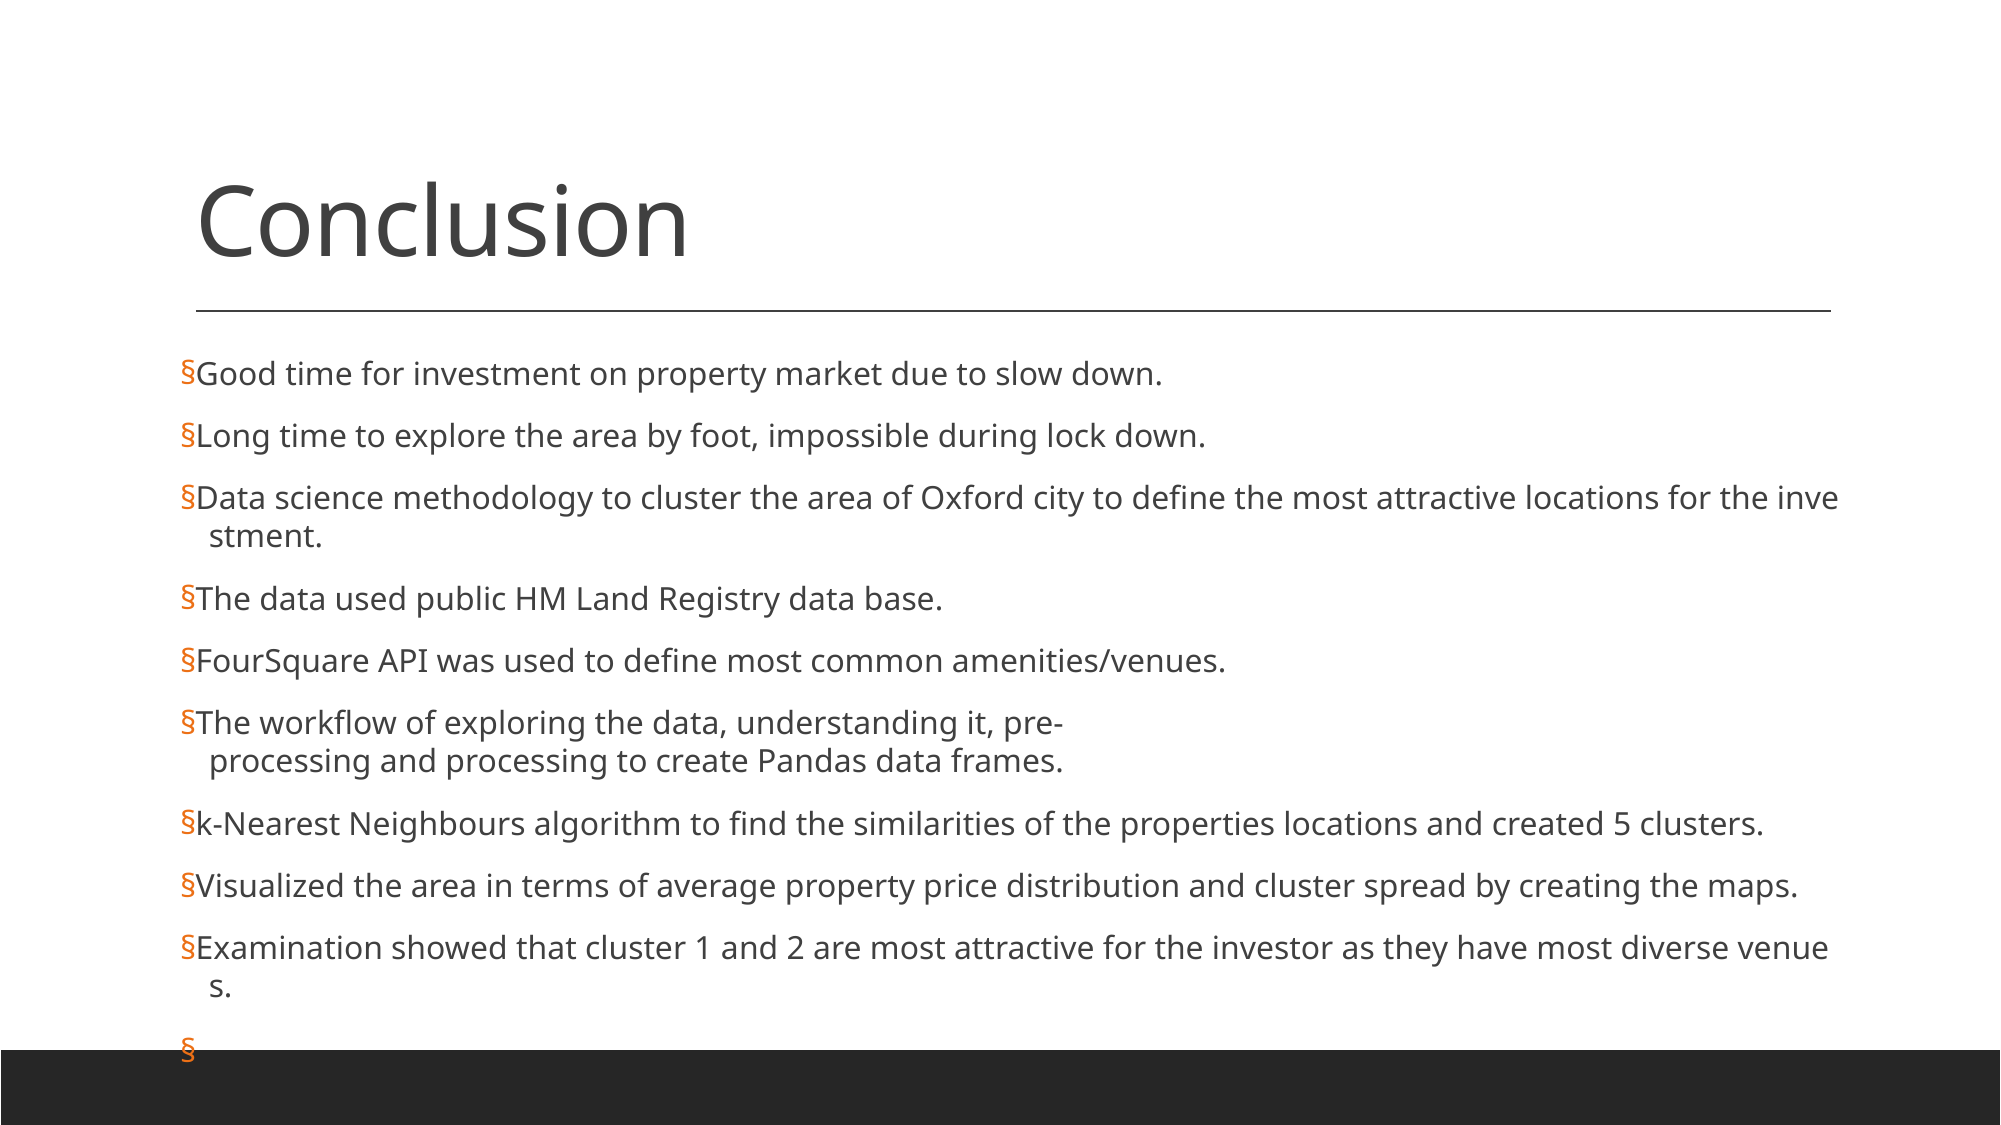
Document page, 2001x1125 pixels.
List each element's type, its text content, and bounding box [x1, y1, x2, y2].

title Conclusion [180, 47, 1831, 286]
list Good time for investment on property market due to slow down. Long time to explore the area by foot, impossible during lock down. Data science methodology to cluster the area of Oxford city to define the most attractive locations for the investment. The data used public HM Land Registry data base. FourSquare API was used to define most common amenities/venues. The workflow of exploring the data, understanding it, pre-processing and processing to create Pandas data frames. k-Nearest Neighbours algorithm to find the similarities of the properties locations and created 5 clusters. Visualized the area in terms of average property price distribution and cluster spread by creating the maps. Examination showed that cluster 1 and 2 are most attractive for the investor as they have most diverse venues. [180, 345, 1843, 1024]
